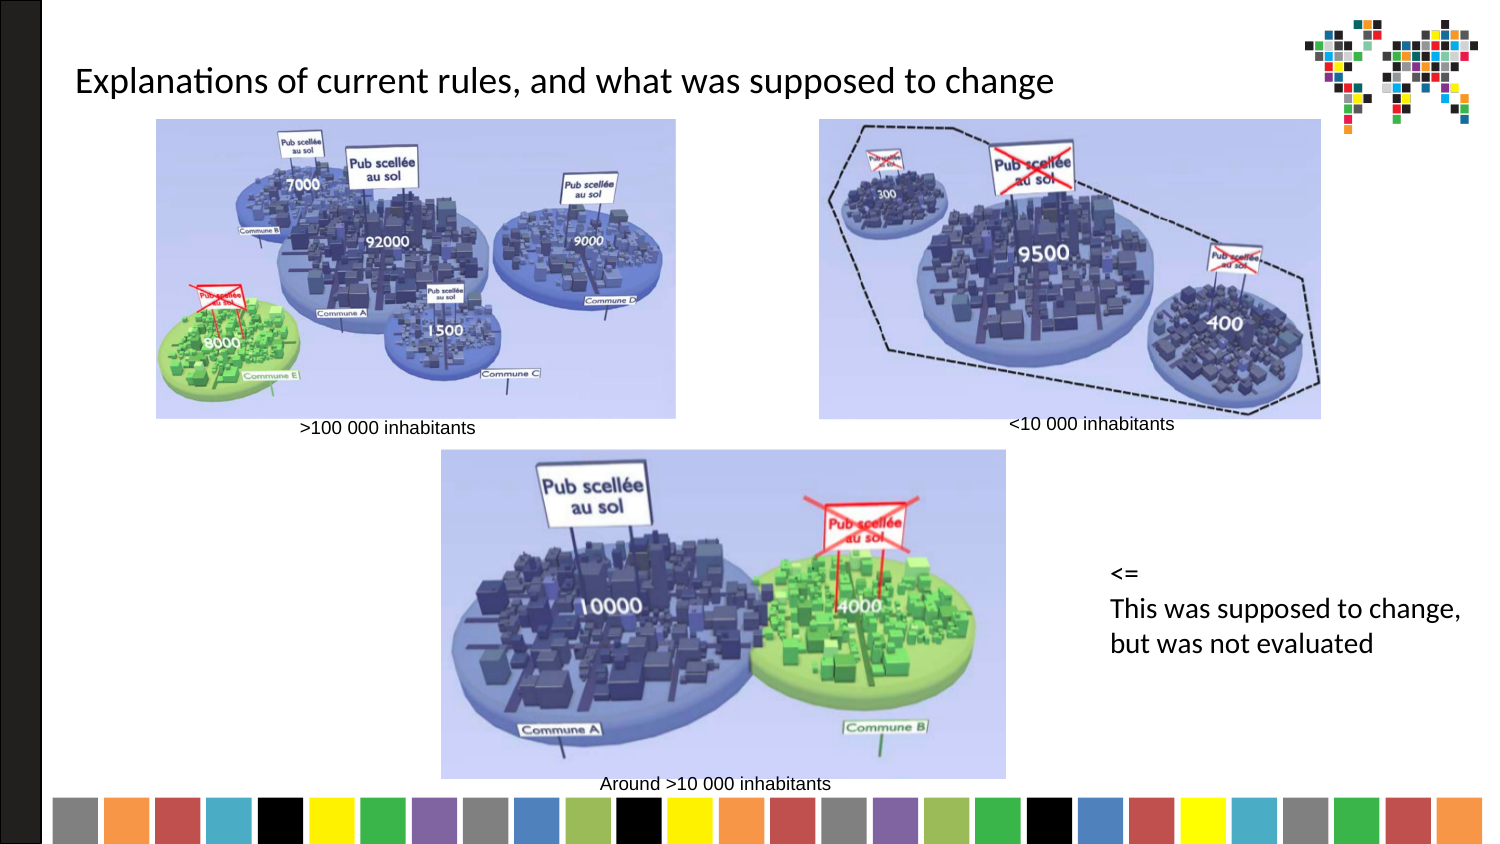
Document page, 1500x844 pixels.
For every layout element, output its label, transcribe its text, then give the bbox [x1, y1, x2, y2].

picture [156, 149, 676, 419]
text_box >100 000 inhabitants [285, 393, 502, 454]
picture [441, 449, 1006, 779]
text_box <= This was supposed to change, but was not evaluated [1110, 584, 1470, 629]
picture [819, 20, 1478, 421]
text_box Around >10 000 inhabitants [585, 750, 857, 810]
text_box Explanations of current rules, and what was supposed to change [75, 8, 1296, 149]
text_box <10 000 inhabitants [994, 390, 1201, 450]
